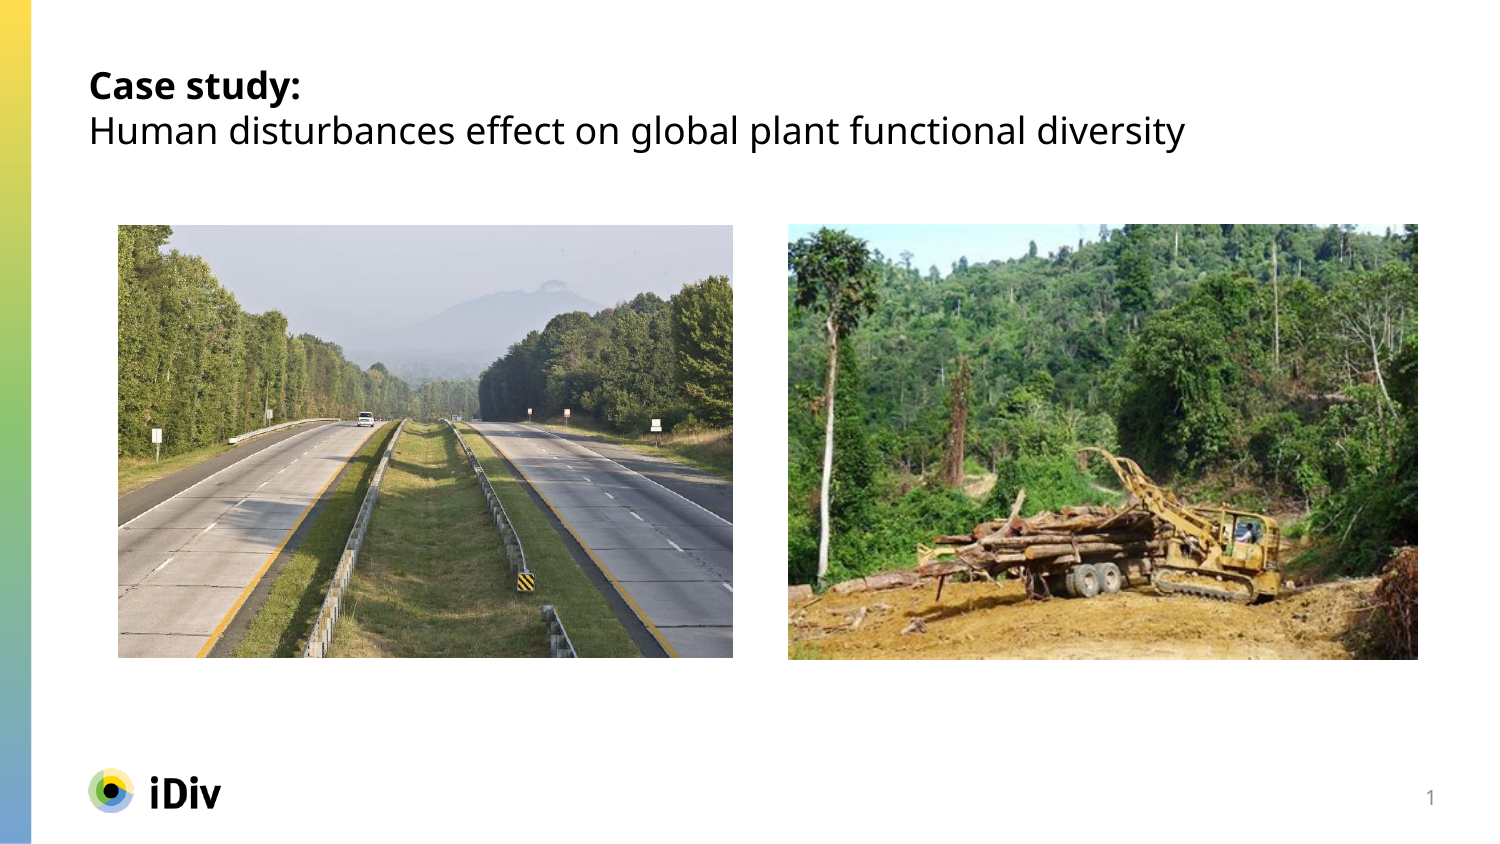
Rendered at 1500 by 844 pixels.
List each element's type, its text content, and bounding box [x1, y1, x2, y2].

picture [0, 0, 1500, 844]
slide_number <number> [1240, 767, 1437, 813]
list Case study: Human disturbances effect on global plant functional diversity [88, 61, 1437, 157]
